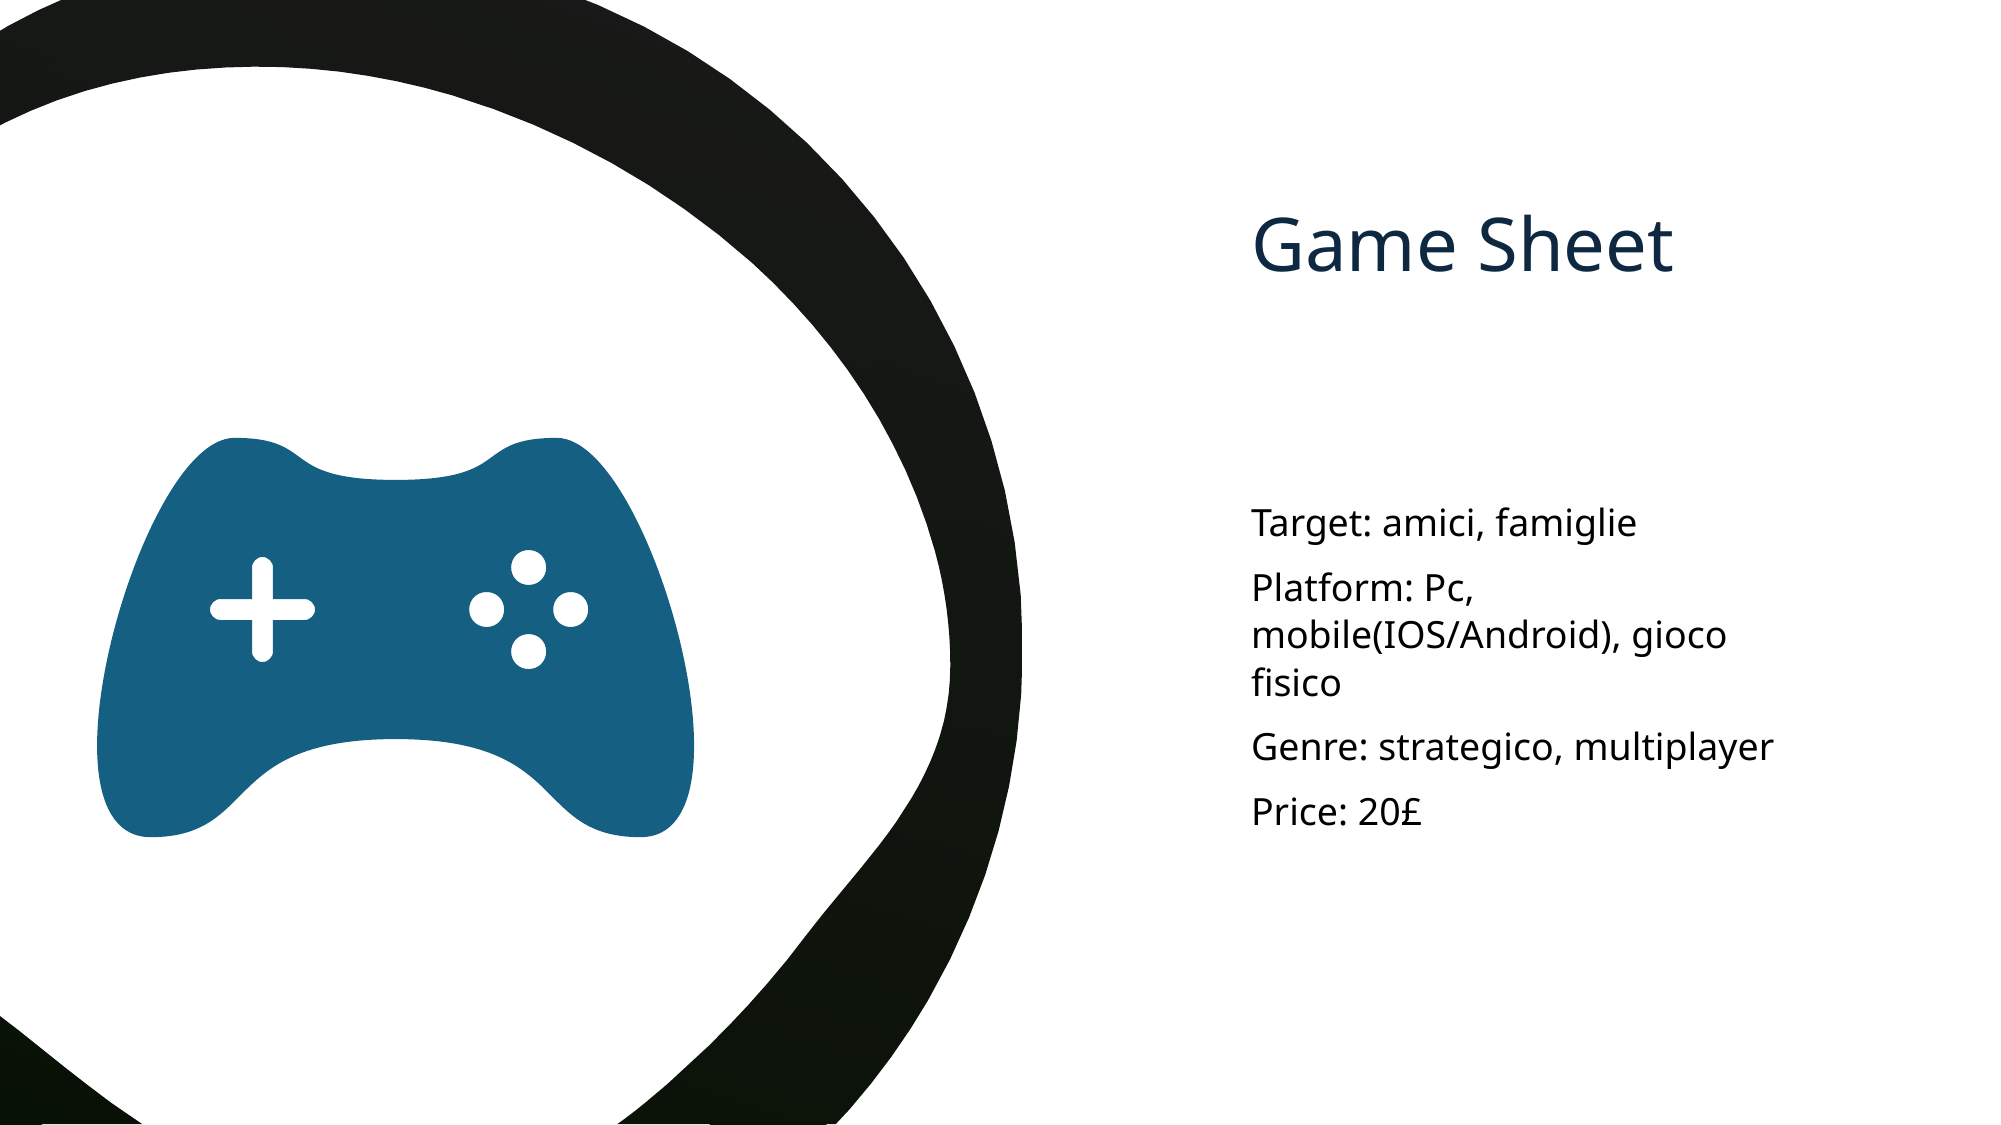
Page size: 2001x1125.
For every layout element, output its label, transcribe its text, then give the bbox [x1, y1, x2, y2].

text_box [0, 0, 2000, 1125]
picture [55, 297, 736, 978]
title Game Sheet [1236, 191, 1716, 298]
text_box Target: amici, famiglie Platform: Pc, mobile(IOS/Android), gioco fisico Genre: strategico, multiplayer Price: 20£ [1236, 489, 1810, 795]
